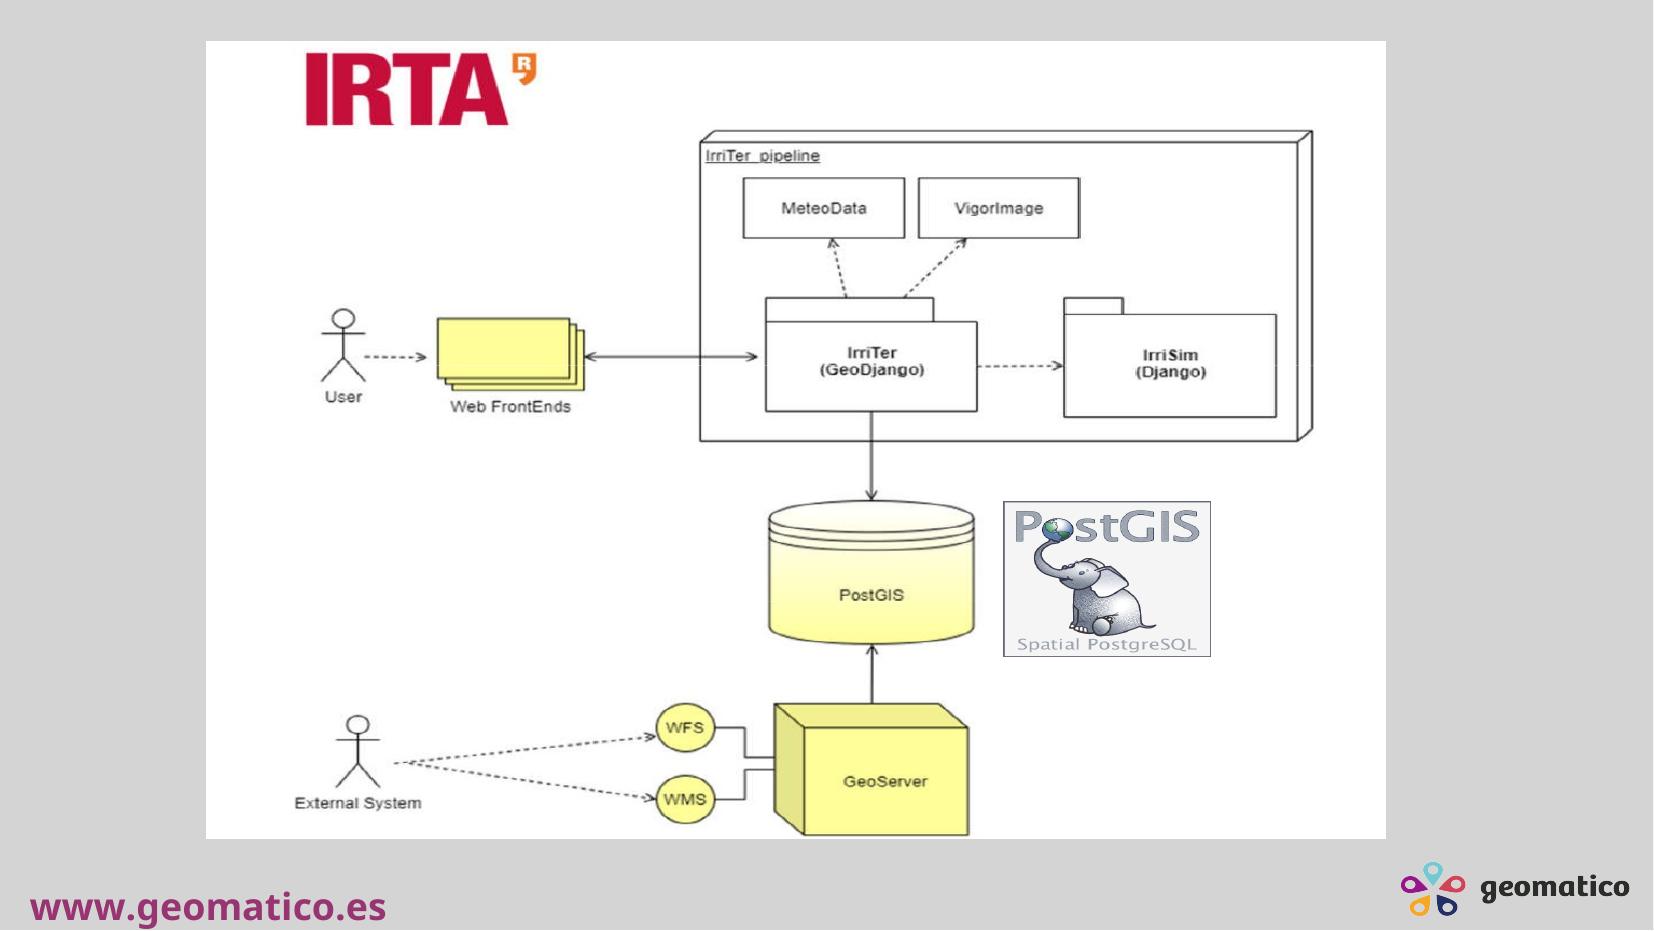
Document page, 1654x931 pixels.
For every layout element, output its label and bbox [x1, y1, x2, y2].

picture [1389, 856, 1642, 922]
picture [206, 41, 1386, 839]
